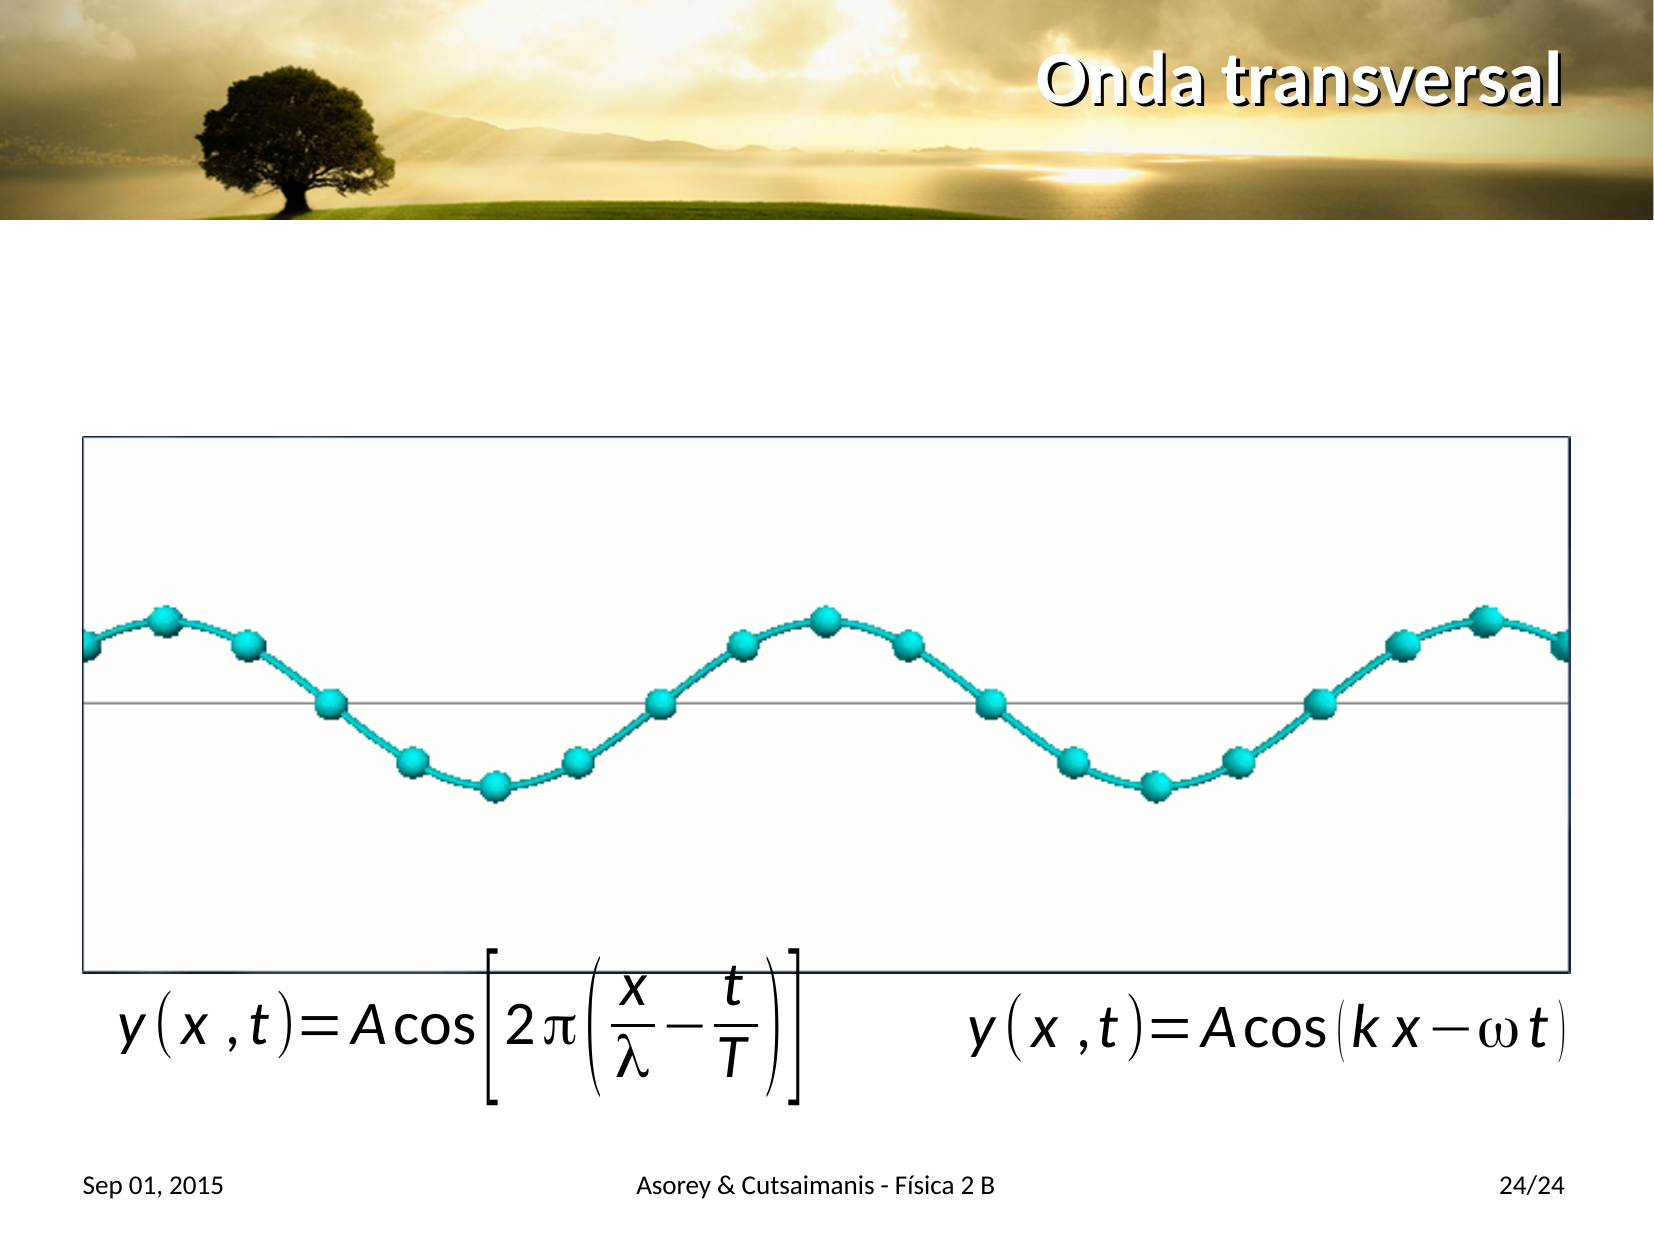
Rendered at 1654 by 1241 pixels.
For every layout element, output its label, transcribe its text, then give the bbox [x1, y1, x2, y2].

chart [109, 945, 811, 1109]
title Onda transversal [75, 19, 1564, 151]
picture [0, 0, 1654, 220]
chart [960, 990, 1575, 1067]
picture [82, 436, 1571, 974]
